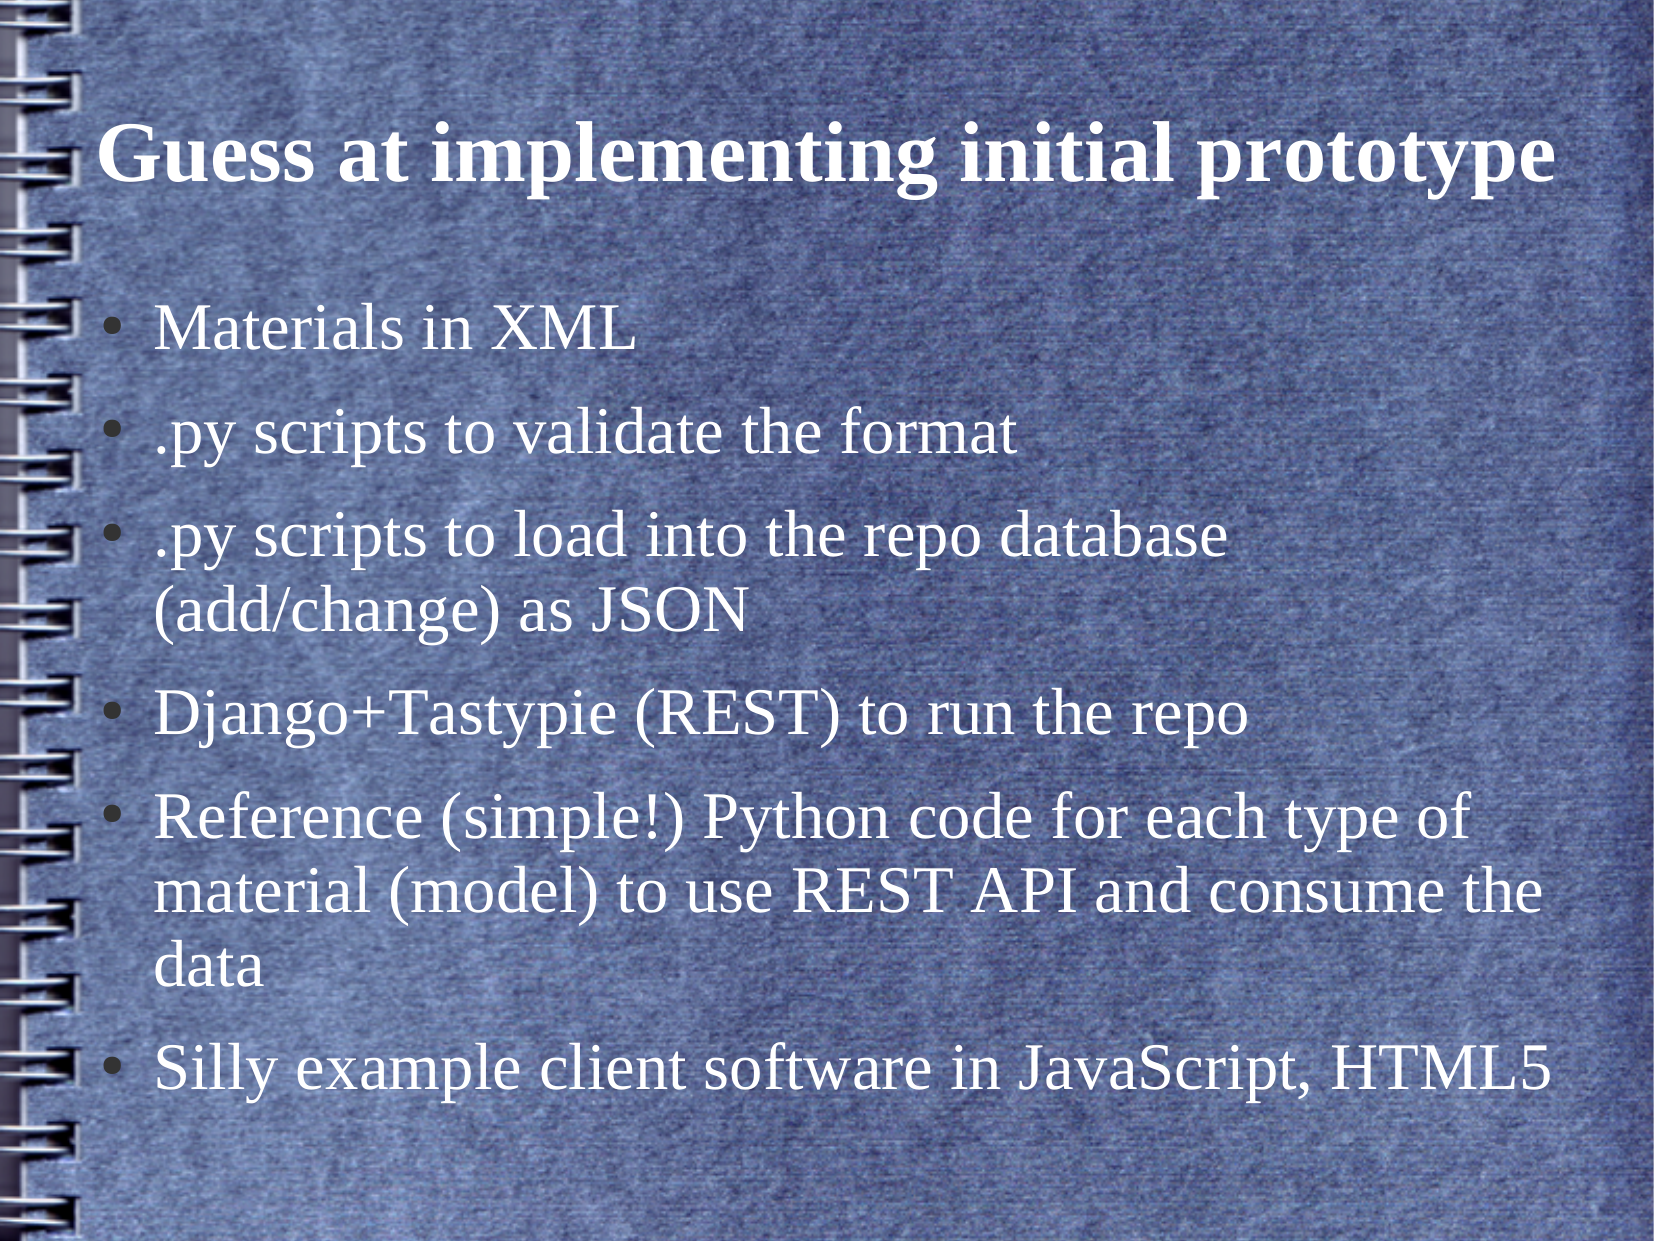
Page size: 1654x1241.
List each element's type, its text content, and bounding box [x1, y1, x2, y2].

picture [0, 0, 1654, 1241]
list Materials in XML .py scripts to validate the format .py scripts to load into the repo database (add/change) as JSON Django+Tastypie (REST) to run the repo Reference (simple!) Python code for each type of material (model) to use REST API and consume the data Silly example client software in JavaScript, HTML5 [82, 290, 1571, 1109]
title Guess at implementing initial prototype [82, 49, 1571, 257]
